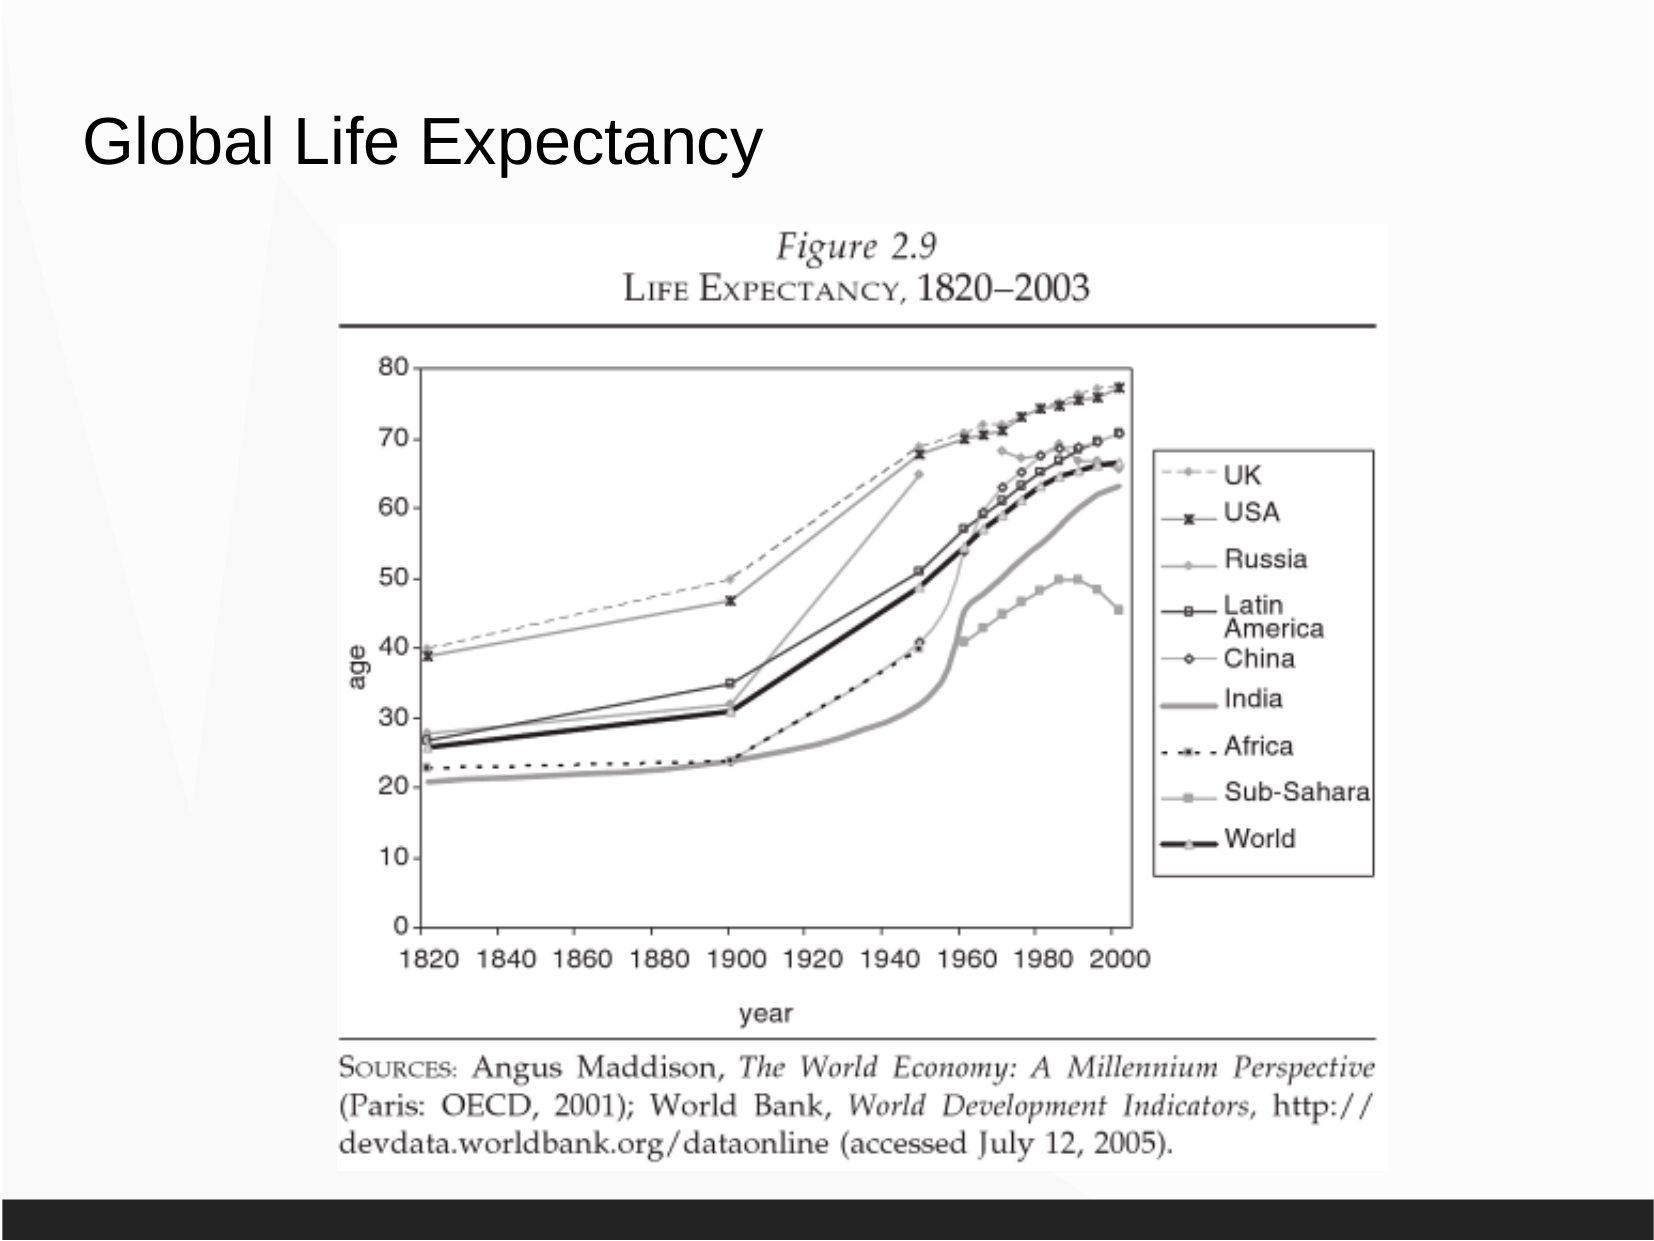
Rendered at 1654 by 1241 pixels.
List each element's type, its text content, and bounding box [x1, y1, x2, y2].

title Global Life Expectancy [82, 45, 1571, 238]
picture [2, 0, 1654, 1241]
